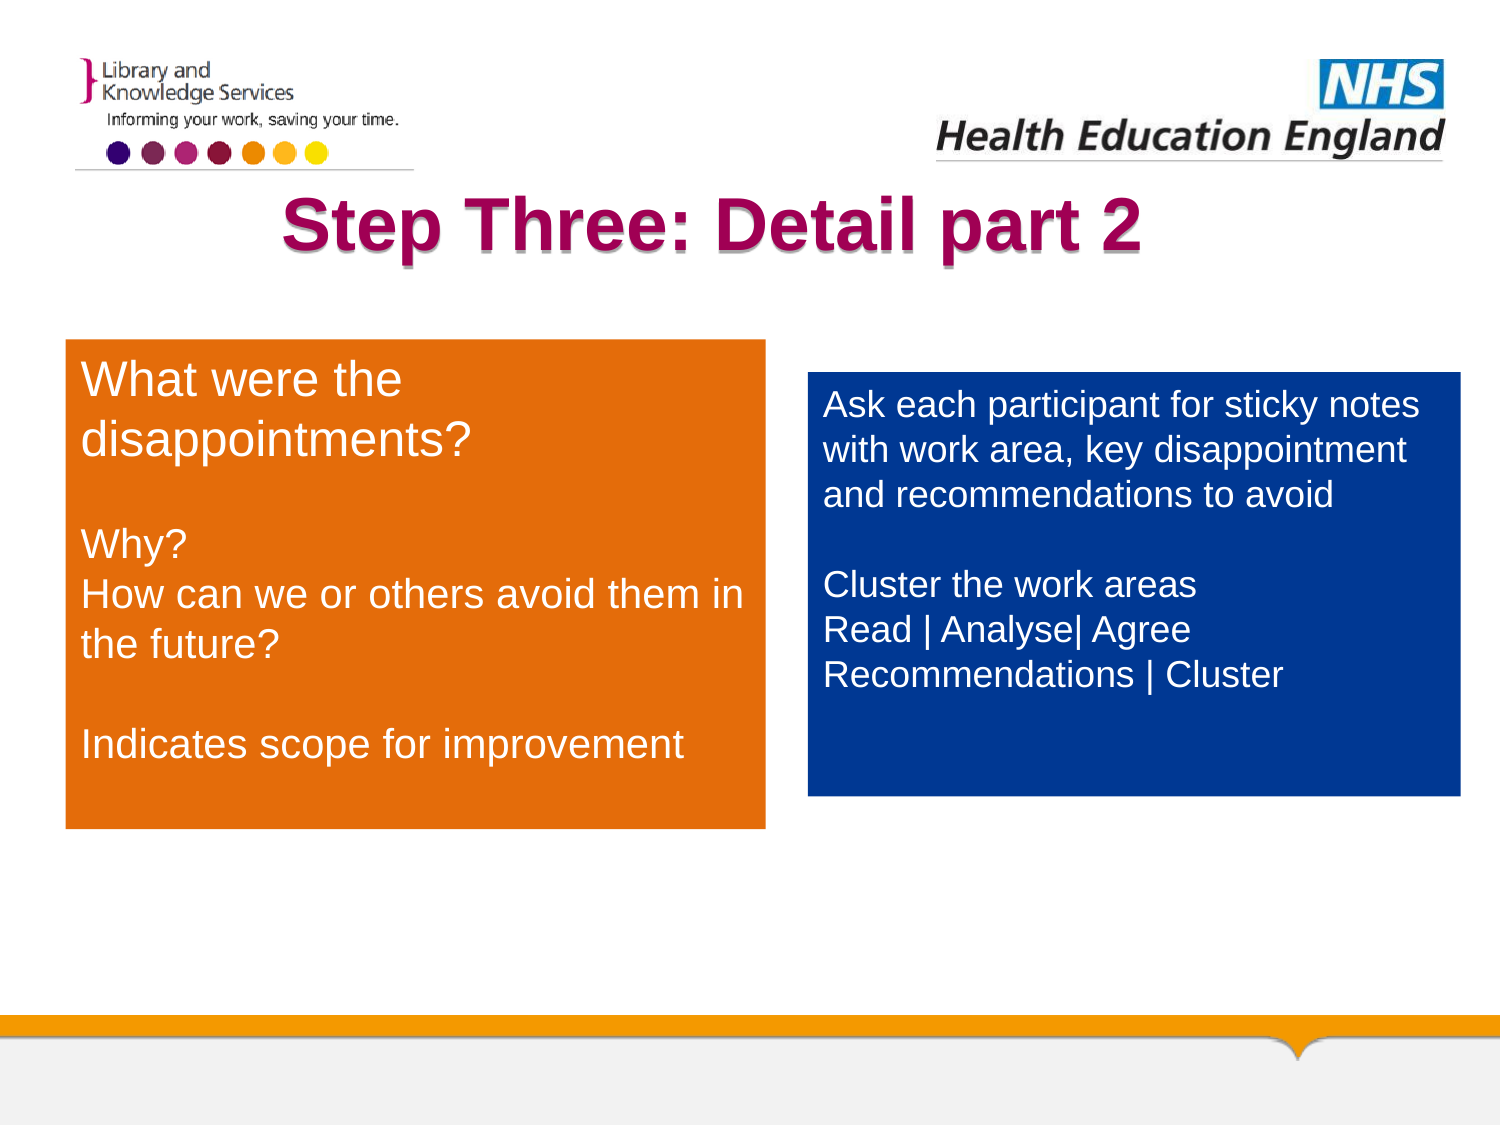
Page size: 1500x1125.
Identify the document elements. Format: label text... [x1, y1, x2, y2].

text_box Ask each participant for sticky notes with work area, key disappointment and recommendations to avoid Cluster the work areas Read | Analyse| Agree Recommendations | Cluster [807, 372, 1461, 797]
title Step Three: Detail part 2 [75, 168, 1432, 280]
text_box What were the disappointments? Why? How can we or others avoid them in the future? Indicates scope for improvement [65, 339, 766, 830]
picture [75, 54, 416, 169]
